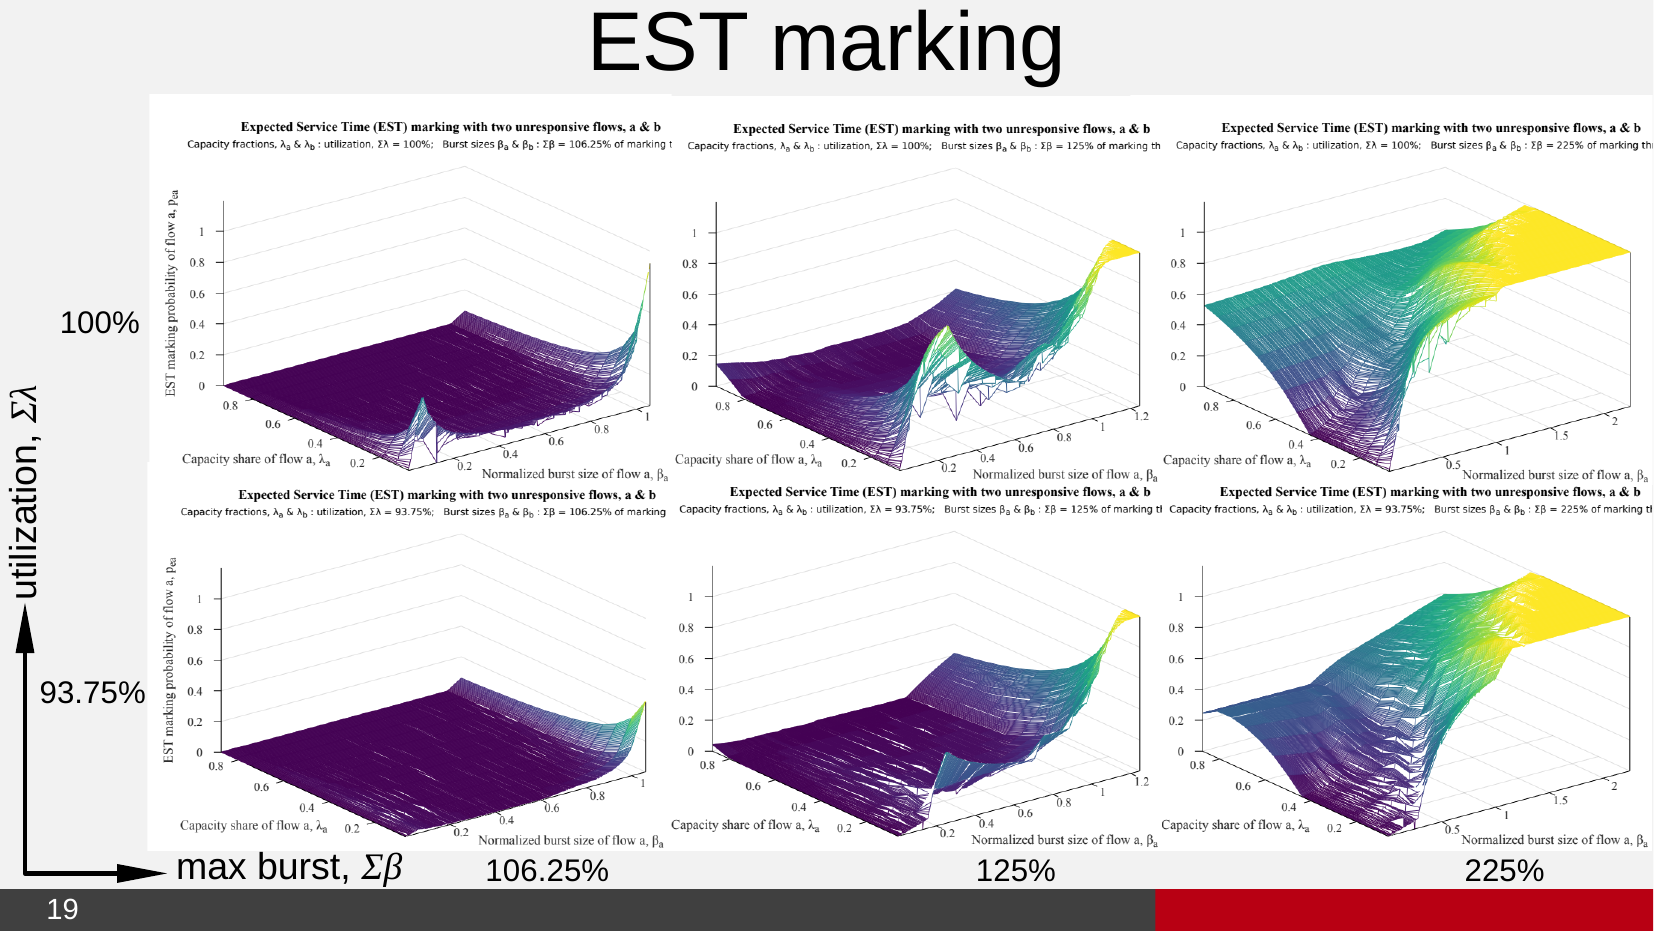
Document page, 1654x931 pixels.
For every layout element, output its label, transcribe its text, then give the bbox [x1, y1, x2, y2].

title EST marking [82, 0, 1571, 89]
text_box 225% [1449, 851, 1560, 896]
picture [147, 94, 1653, 851]
text_box utilization, Σλ [0, 370, 52, 616]
text_box 100% [44, 298, 149, 348]
text_box max burst, Σβ [161, 851, 418, 895]
text_box 93.75% [24, 667, 147, 718]
text_box 106.25% [470, 851, 625, 896]
text_box 125% [961, 851, 1071, 896]
